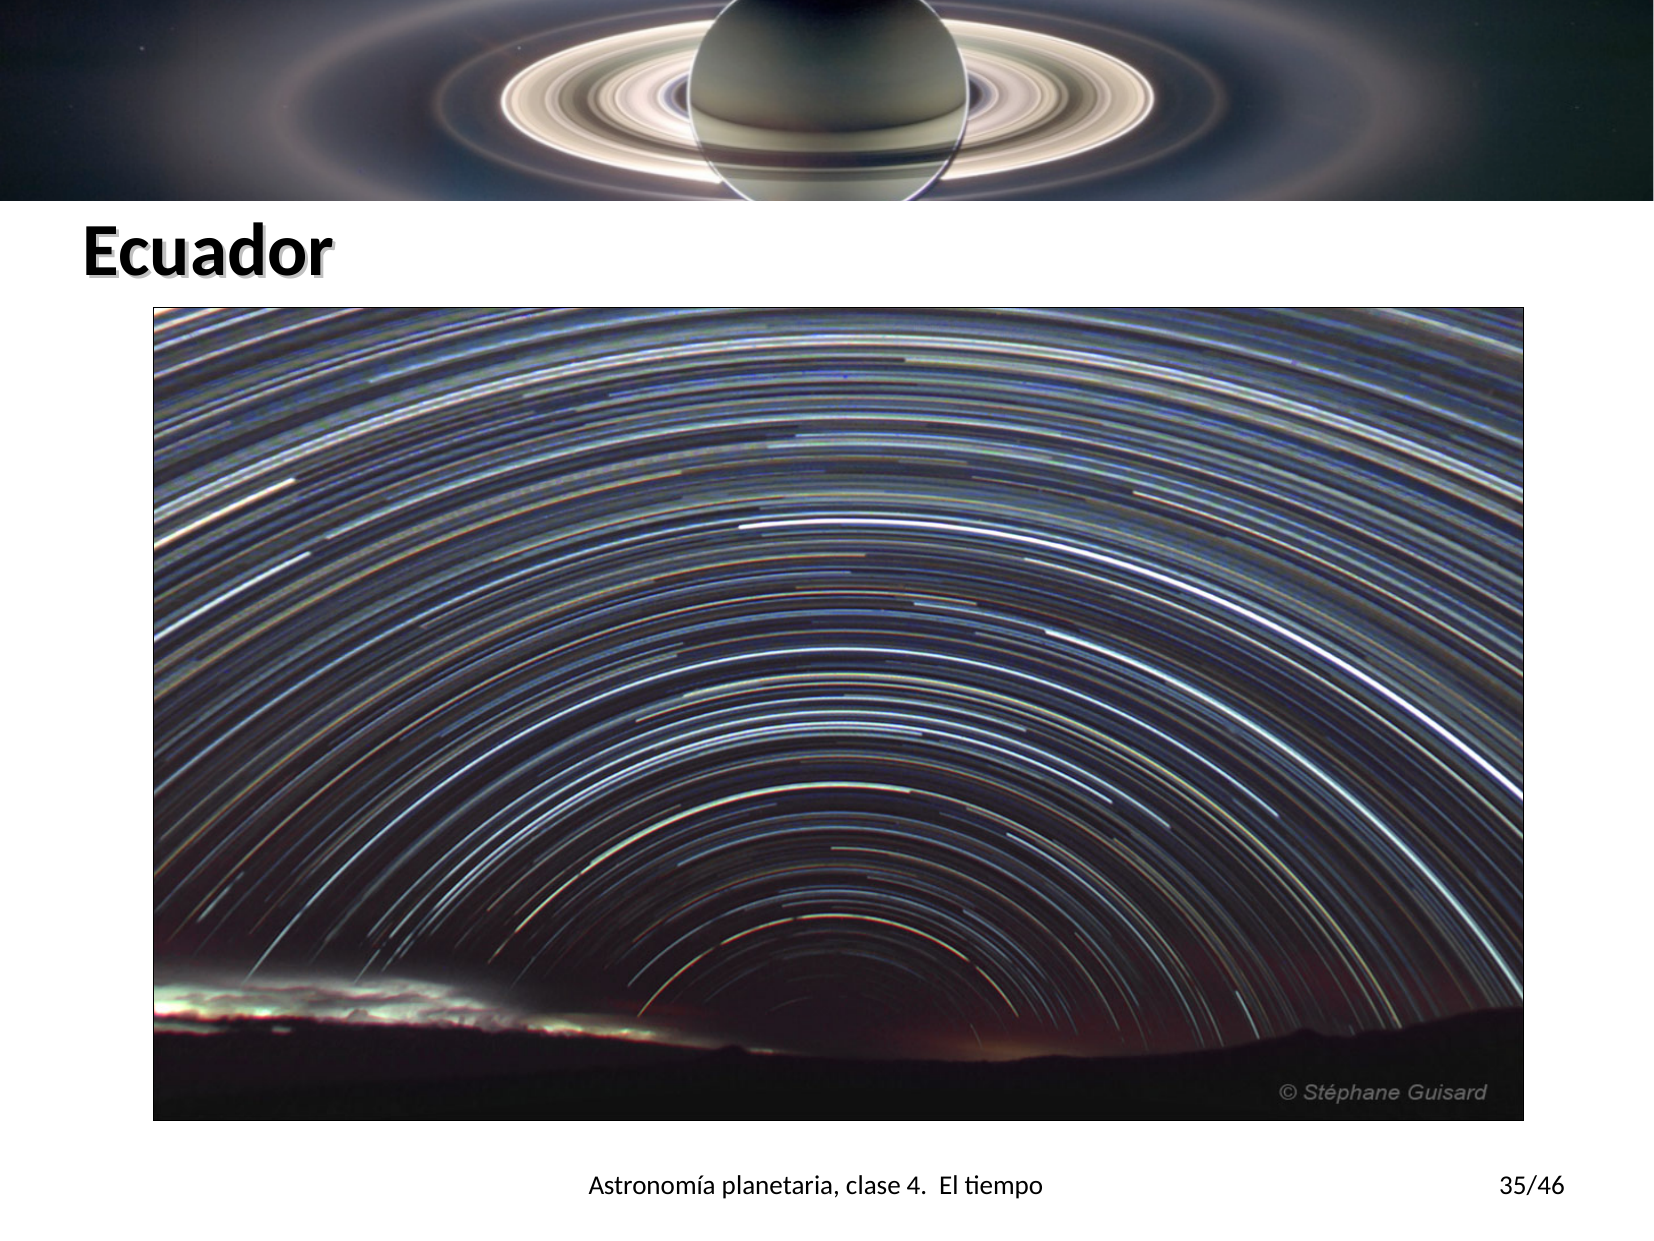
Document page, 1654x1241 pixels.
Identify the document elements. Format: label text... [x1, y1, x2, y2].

title Ecuador [82, 153, 1571, 361]
picture [153, 307, 1524, 1121]
picture [0, 0, 1654, 201]
